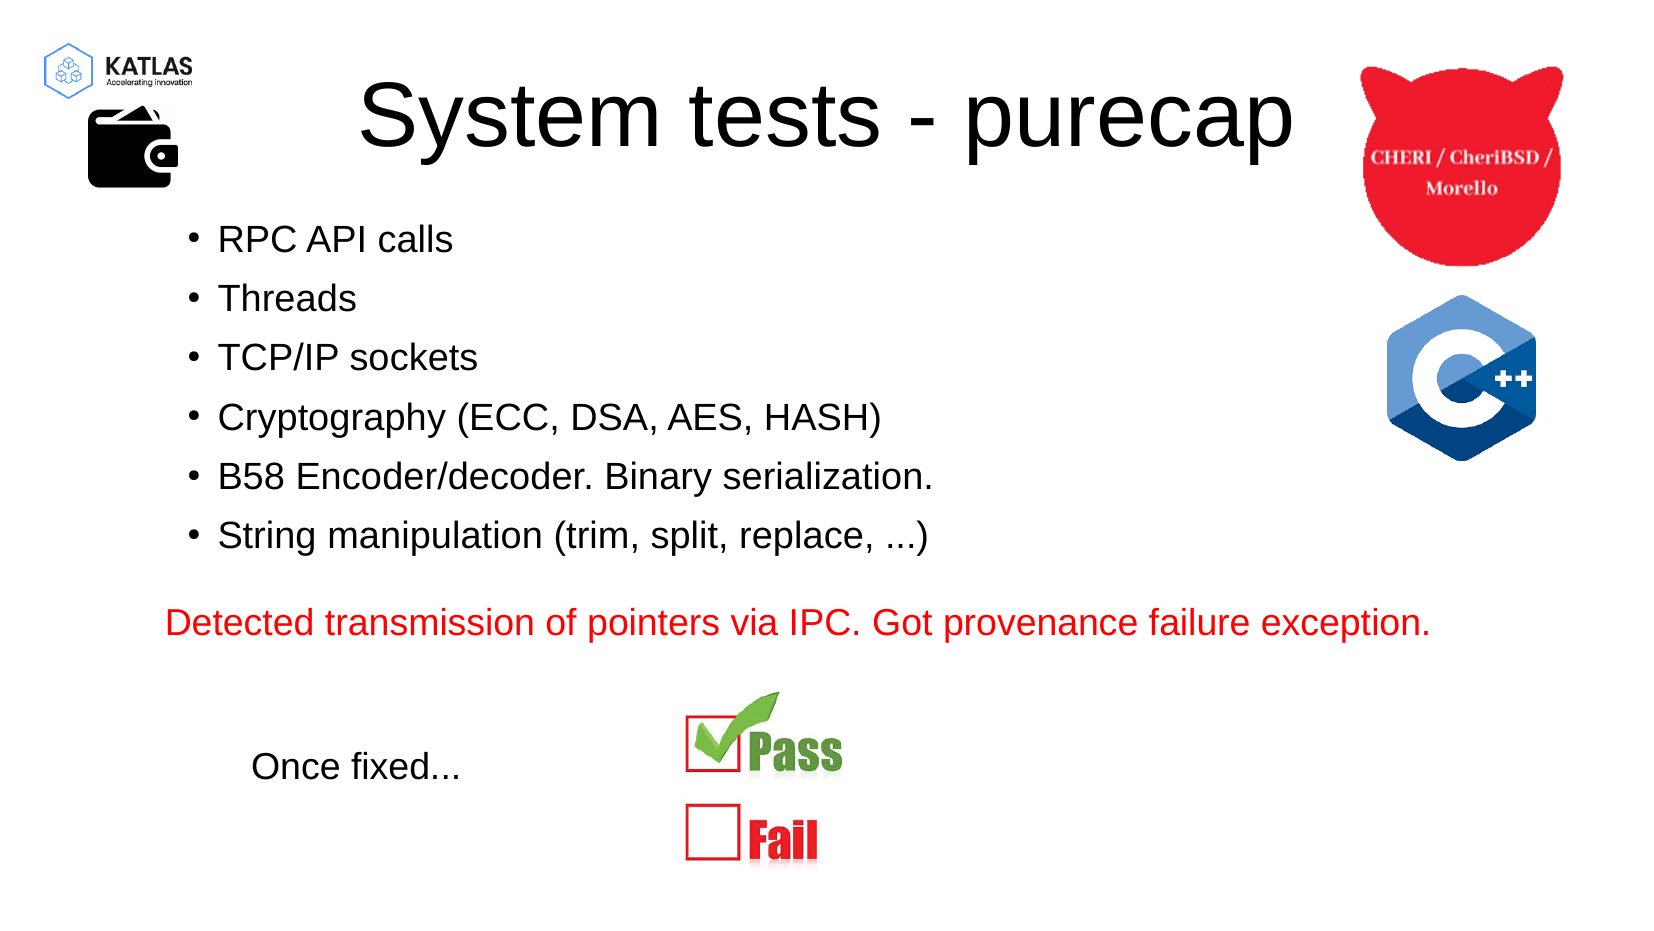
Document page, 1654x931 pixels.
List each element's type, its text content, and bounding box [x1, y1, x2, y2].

title System tests - purecap [82, 37, 1571, 193]
text_box Detected transmission of pointers via IPC. Got provenance failure exception. [149, 593, 1447, 651]
list RPC API calls Threads TCP/IP sockets Cryptography (ECC, DSA, AES, HASH) B58 Encoder/decoder. Binary serialization. String manipulation (trim, split, replace, ...) [177, 217, 1512, 562]
text_box Once fixed... [236, 738, 532, 796]
picture [1387, 295, 1536, 461]
picture [29, 37, 211, 191]
picture [1348, 58, 1571, 276]
picture [664, 681, 857, 886]
